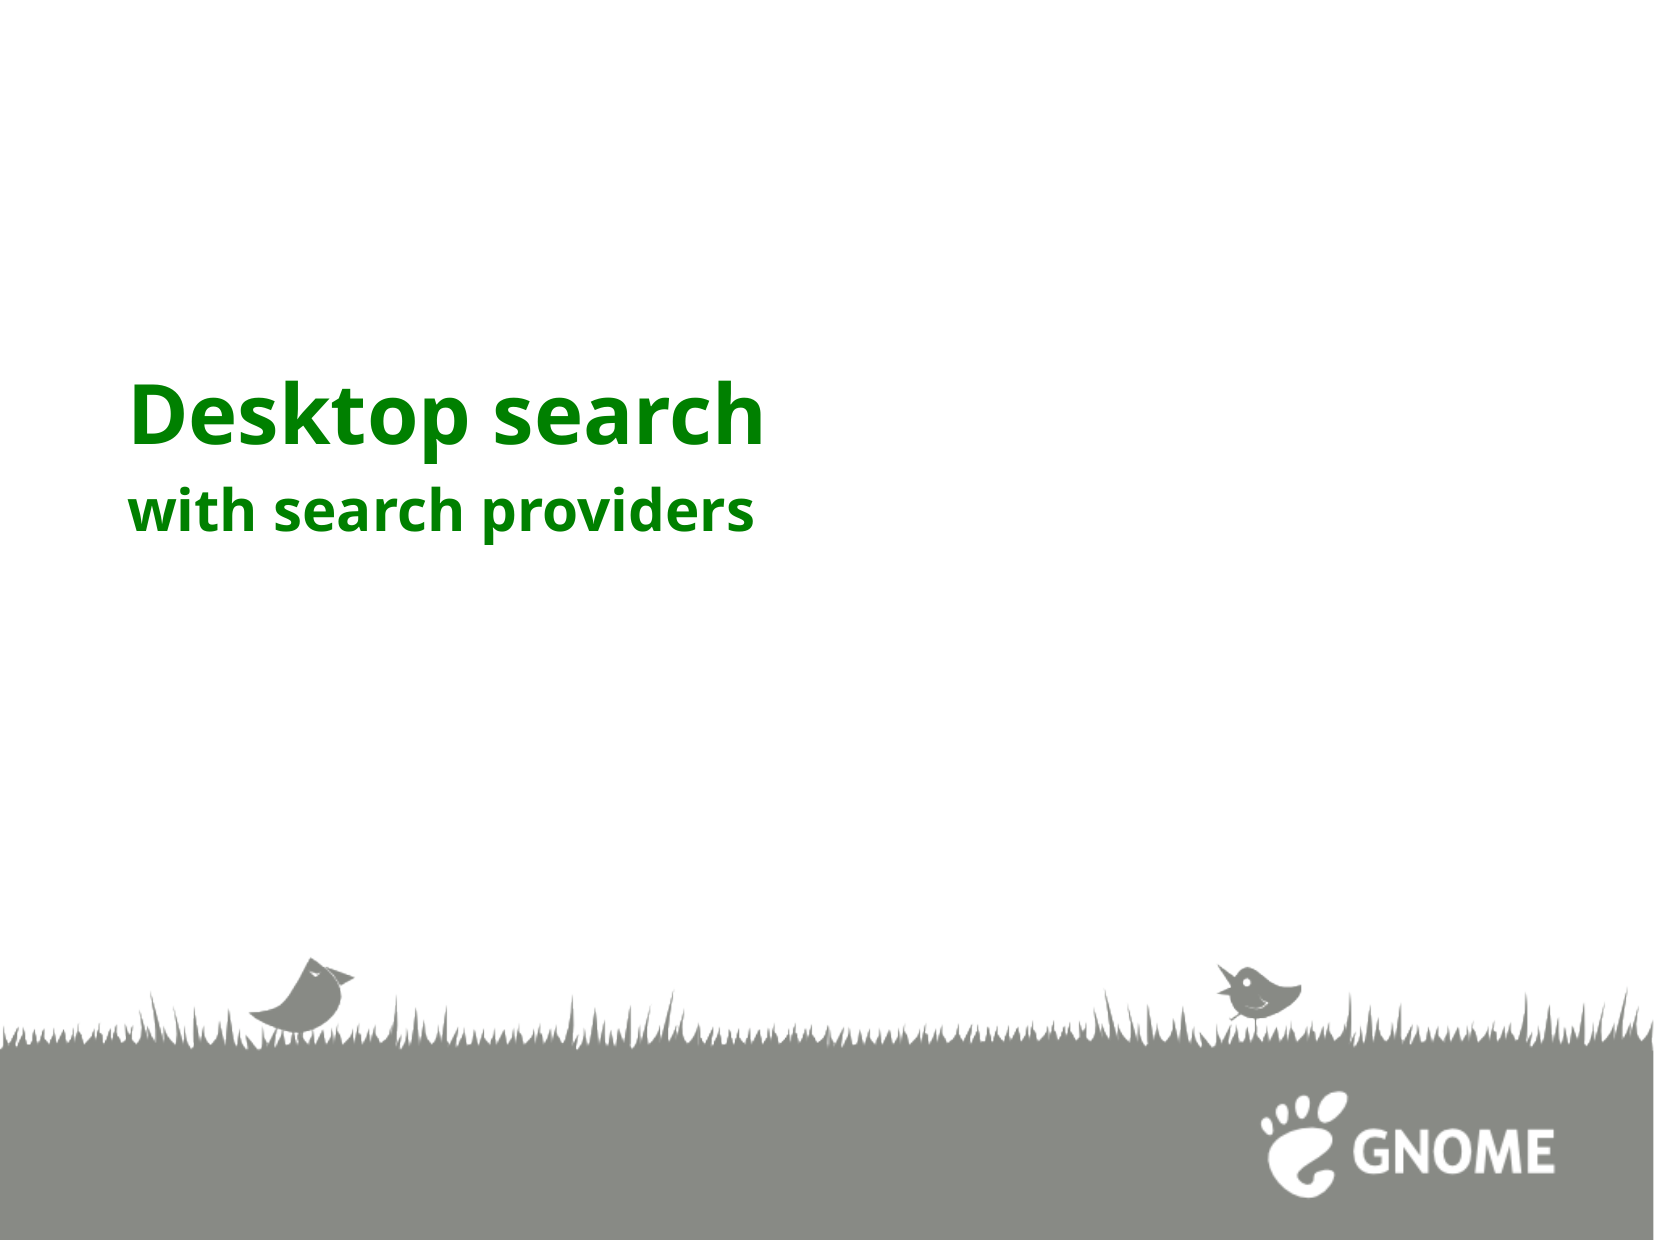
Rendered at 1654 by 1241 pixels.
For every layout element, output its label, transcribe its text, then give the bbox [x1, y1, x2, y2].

picture [0, 0, 1654, 1241]
text_box Desktop search with search providers [112, 348, 1276, 554]
